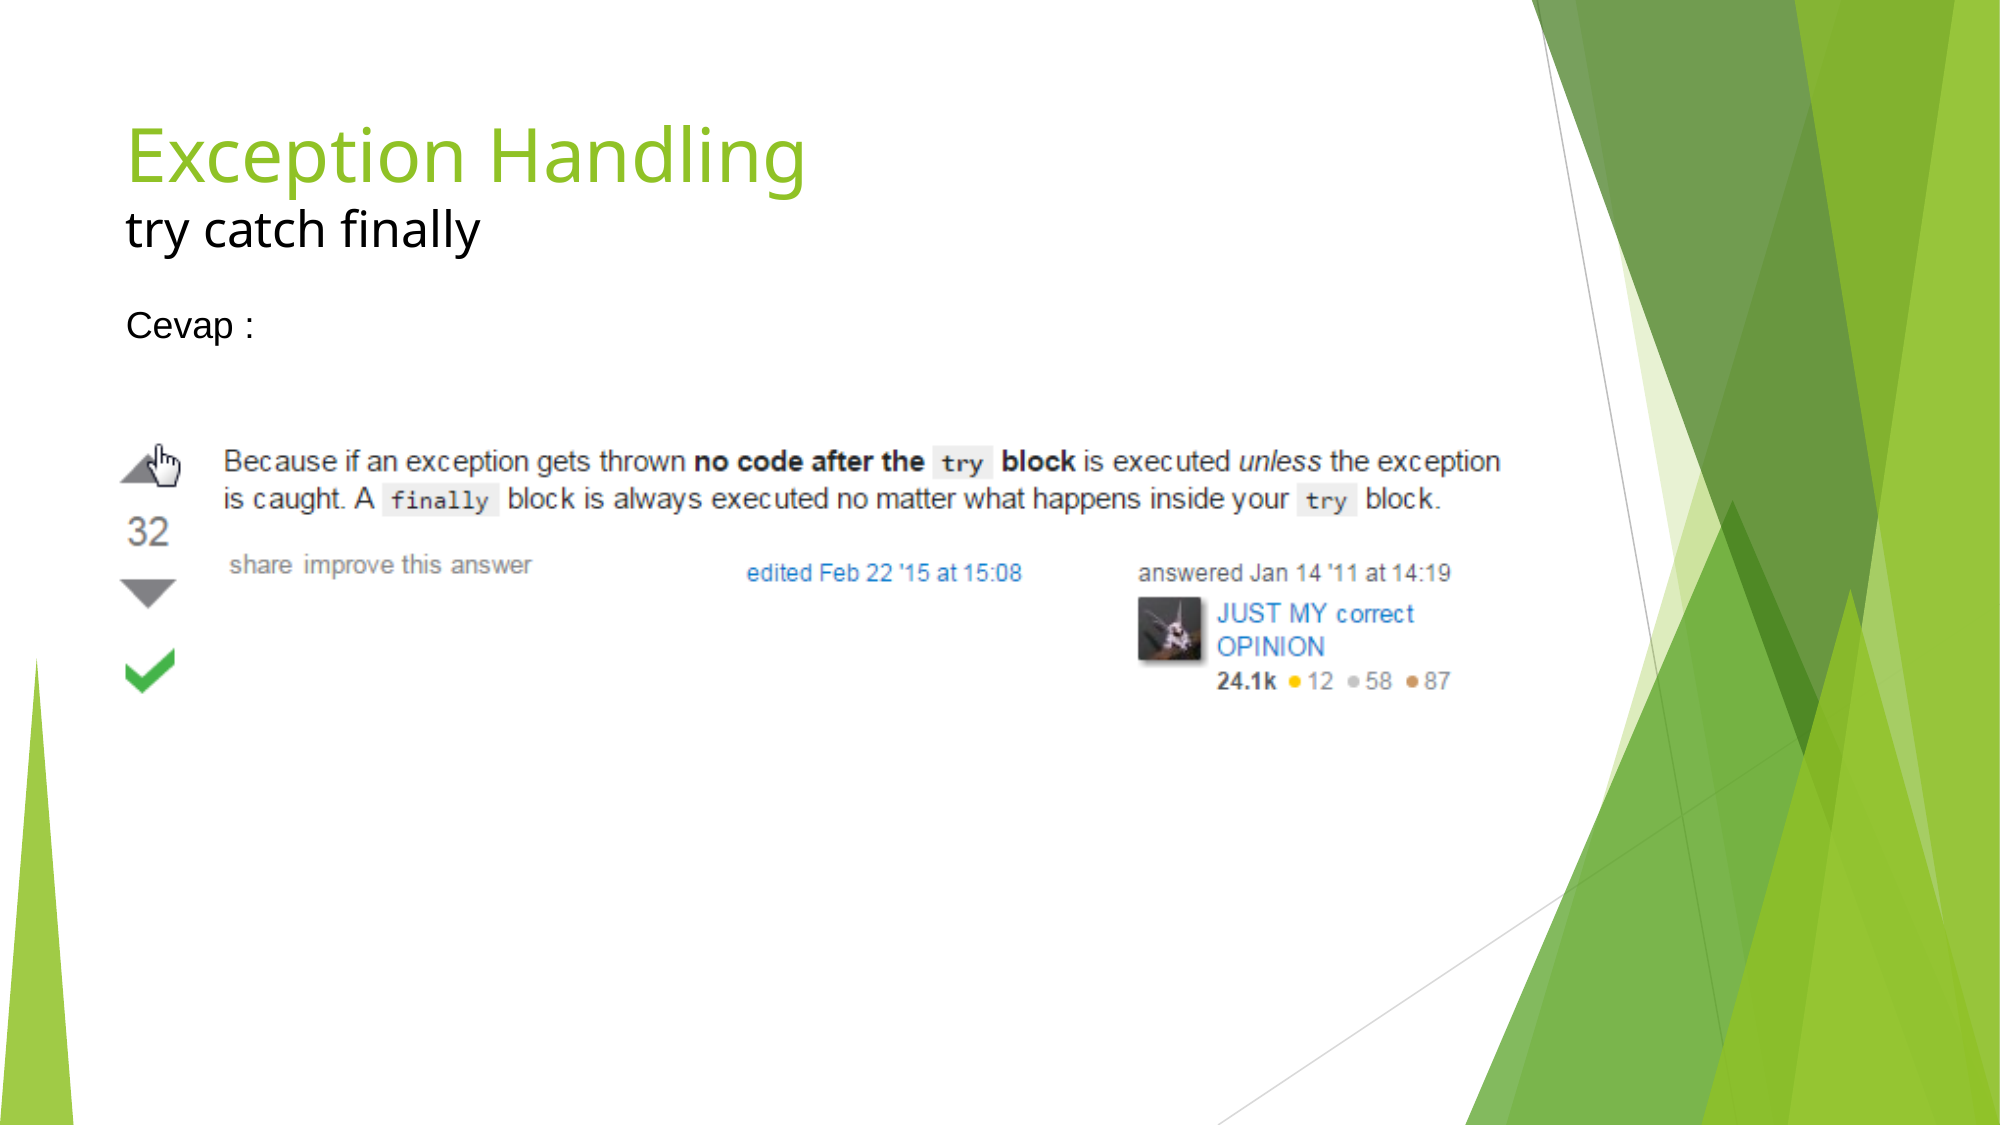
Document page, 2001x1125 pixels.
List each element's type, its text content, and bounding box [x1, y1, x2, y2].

picture [81, 395, 1548, 745]
text_box Cevap : [111, 297, 1536, 395]
title Exception Handling try catch finally [111, 99, 1522, 297]
